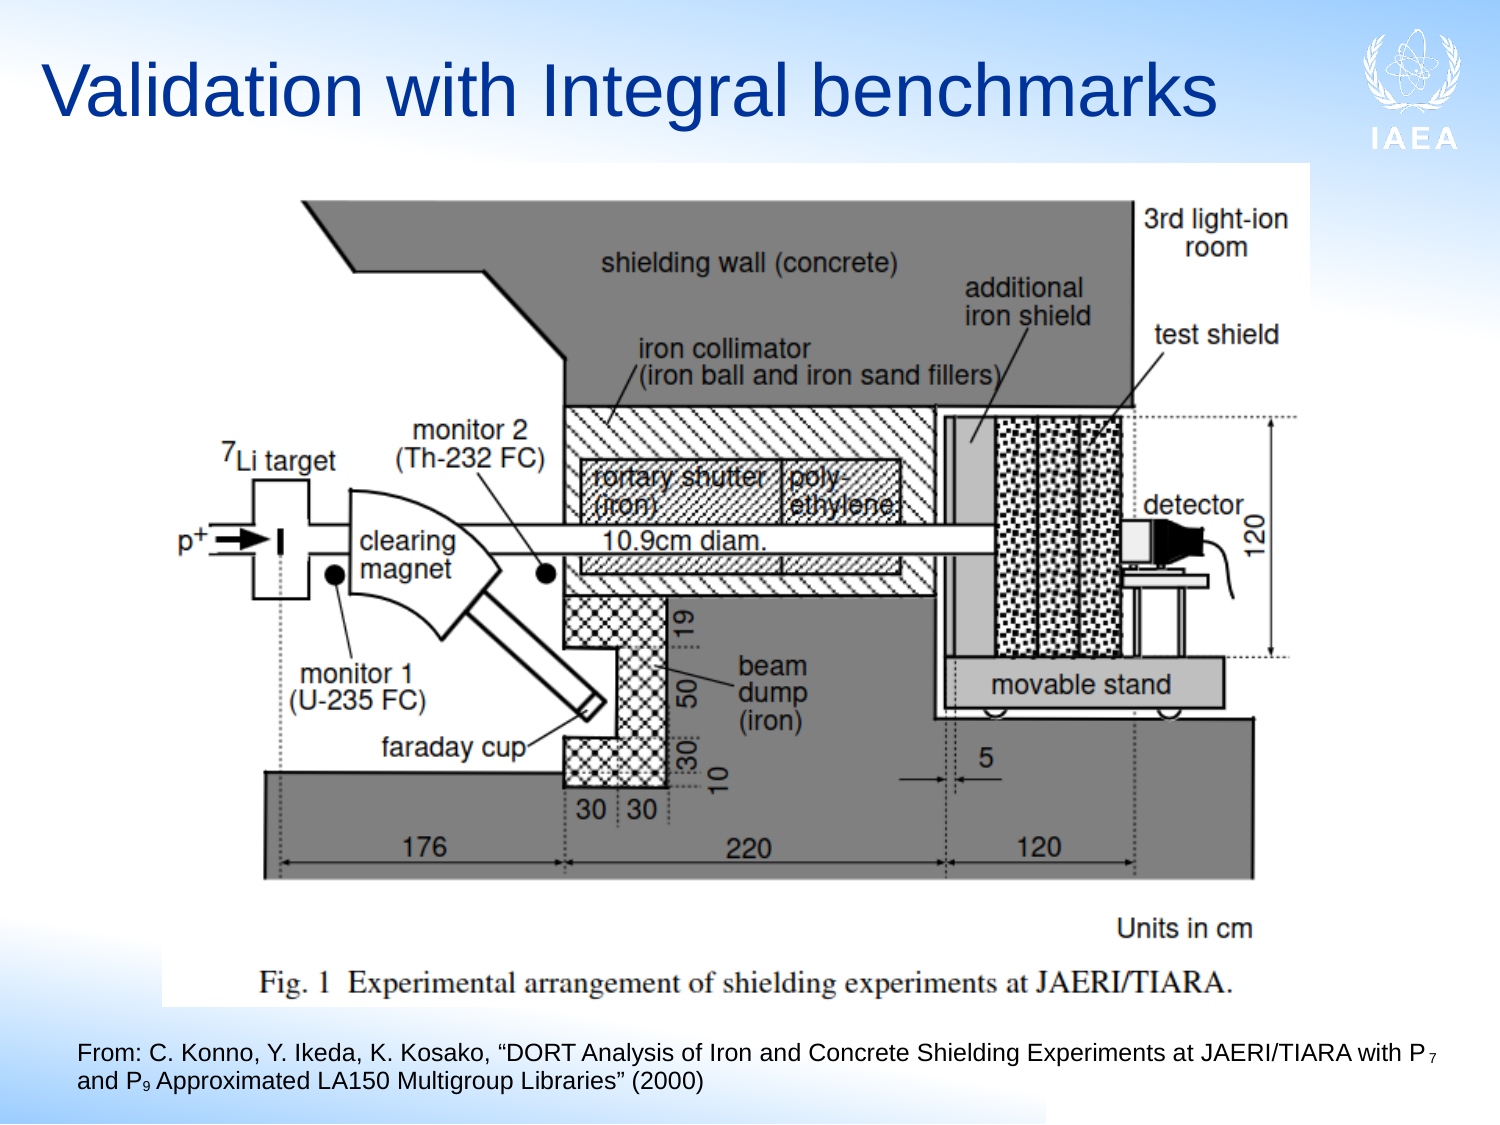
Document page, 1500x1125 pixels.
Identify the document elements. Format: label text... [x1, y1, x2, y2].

picture [1381, 29, 1461, 149]
title Validation with Integral benchmarks [41, 5, 1381, 174]
text_box From: C. Konno, Y. Ikeda, K. Kosako, “DORT Analysis of Iron and Concrete Shielding Experiments at JAERI/TIARA with P7 and P9 Approximated LA150 Multigroup Libraries” (2000) [62, 1031, 1469, 1103]
picture [162, 163, 1310, 1007]
